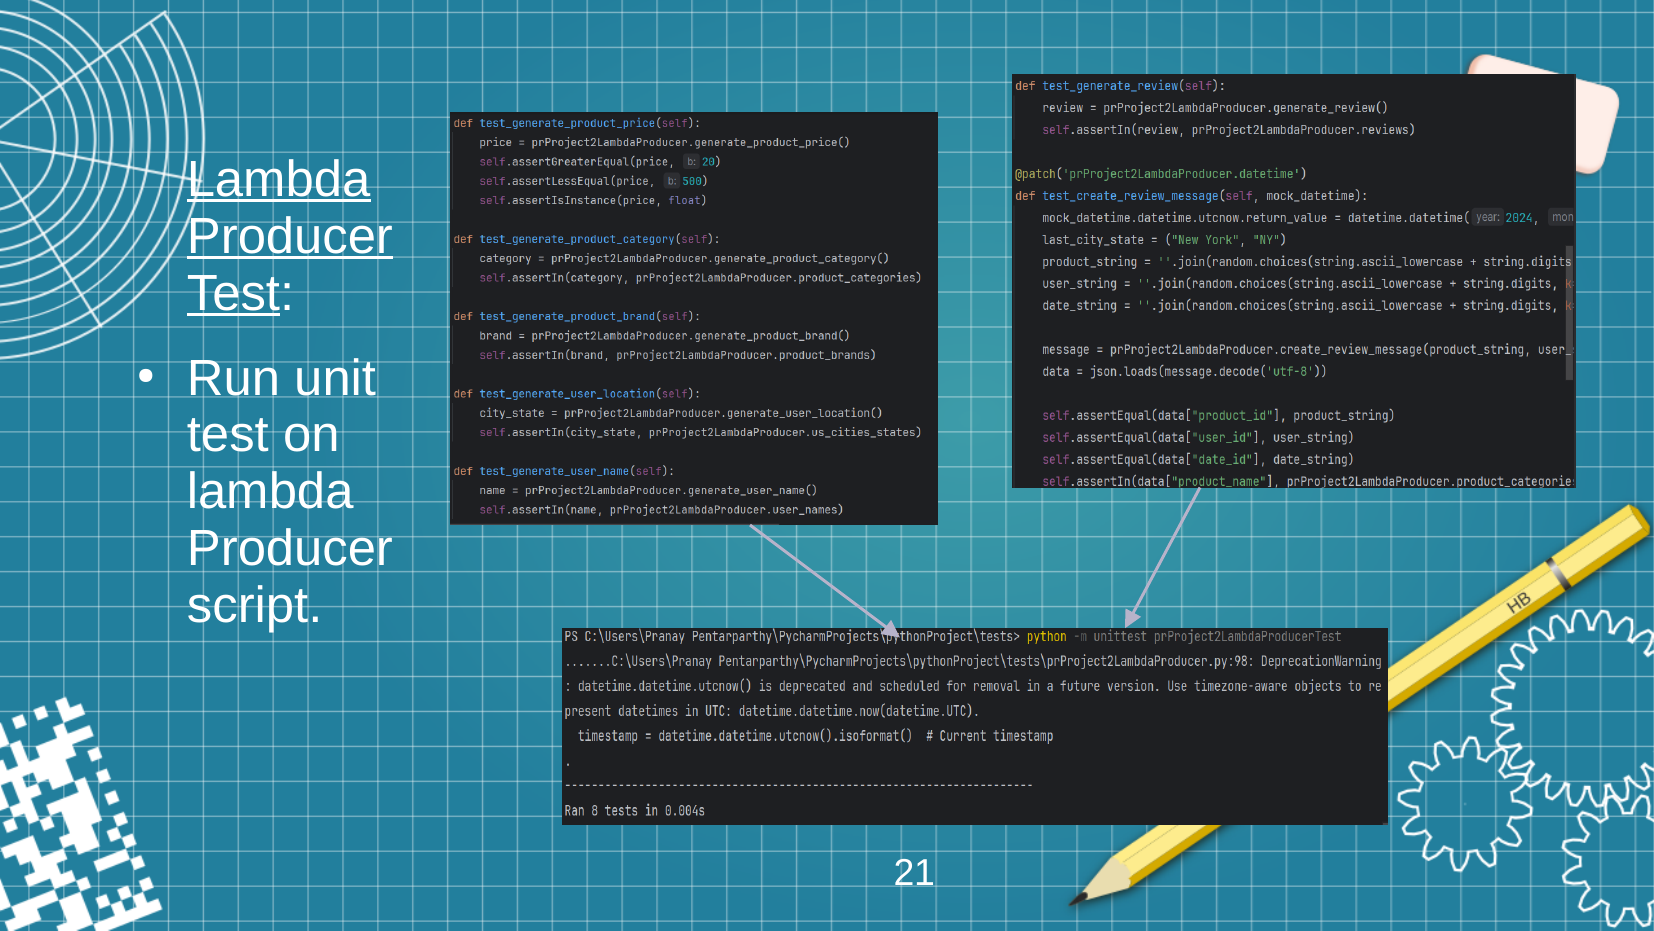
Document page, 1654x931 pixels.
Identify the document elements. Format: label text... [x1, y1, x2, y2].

text_box <number> [778, 844, 1051, 901]
picture [0, 0, 1654, 931]
list Lambda Producer Test: Run unit test on lambda Producer script. [120, 150, 451, 638]
